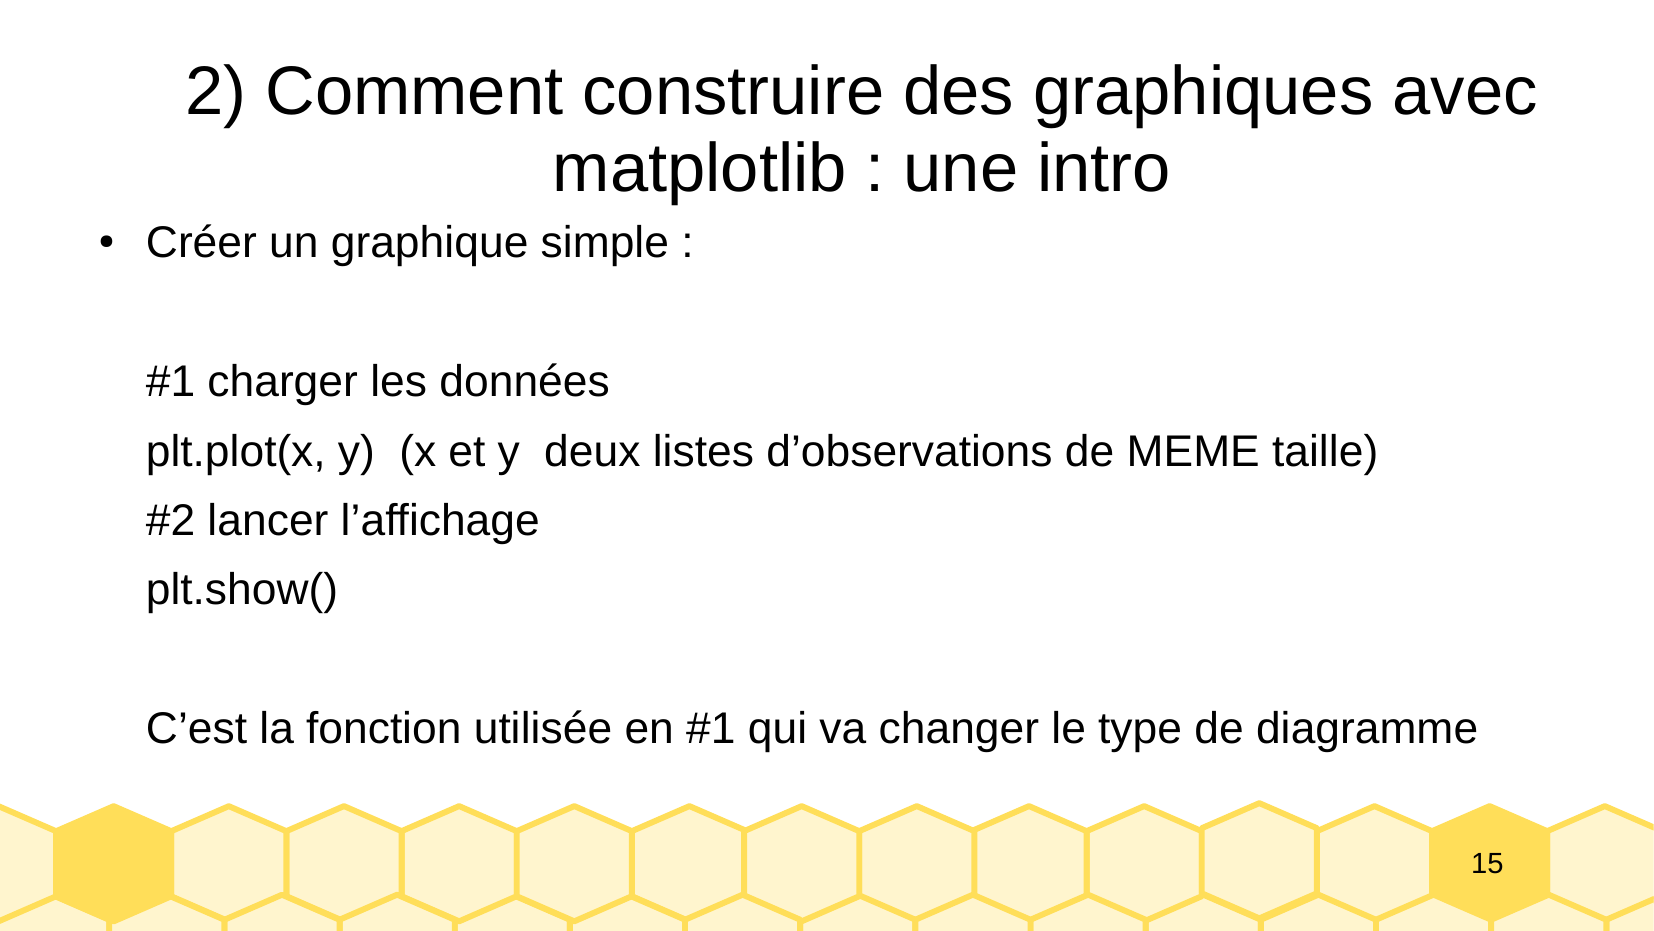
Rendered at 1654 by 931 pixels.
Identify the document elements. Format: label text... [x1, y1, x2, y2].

list Créer un graphique simple : #1 charger les données plt.plot(x, y) (x et y deux listes d’observations de MEME taille) #2 lancer l’affichage plt.show() C’est la fonction utilisée en #1 qui va changer le type de diagramme [82, 217, 1571, 758]
title 2) Comment construire des graphiques avec matplotlib : une intro [118, 51, 1607, 207]
